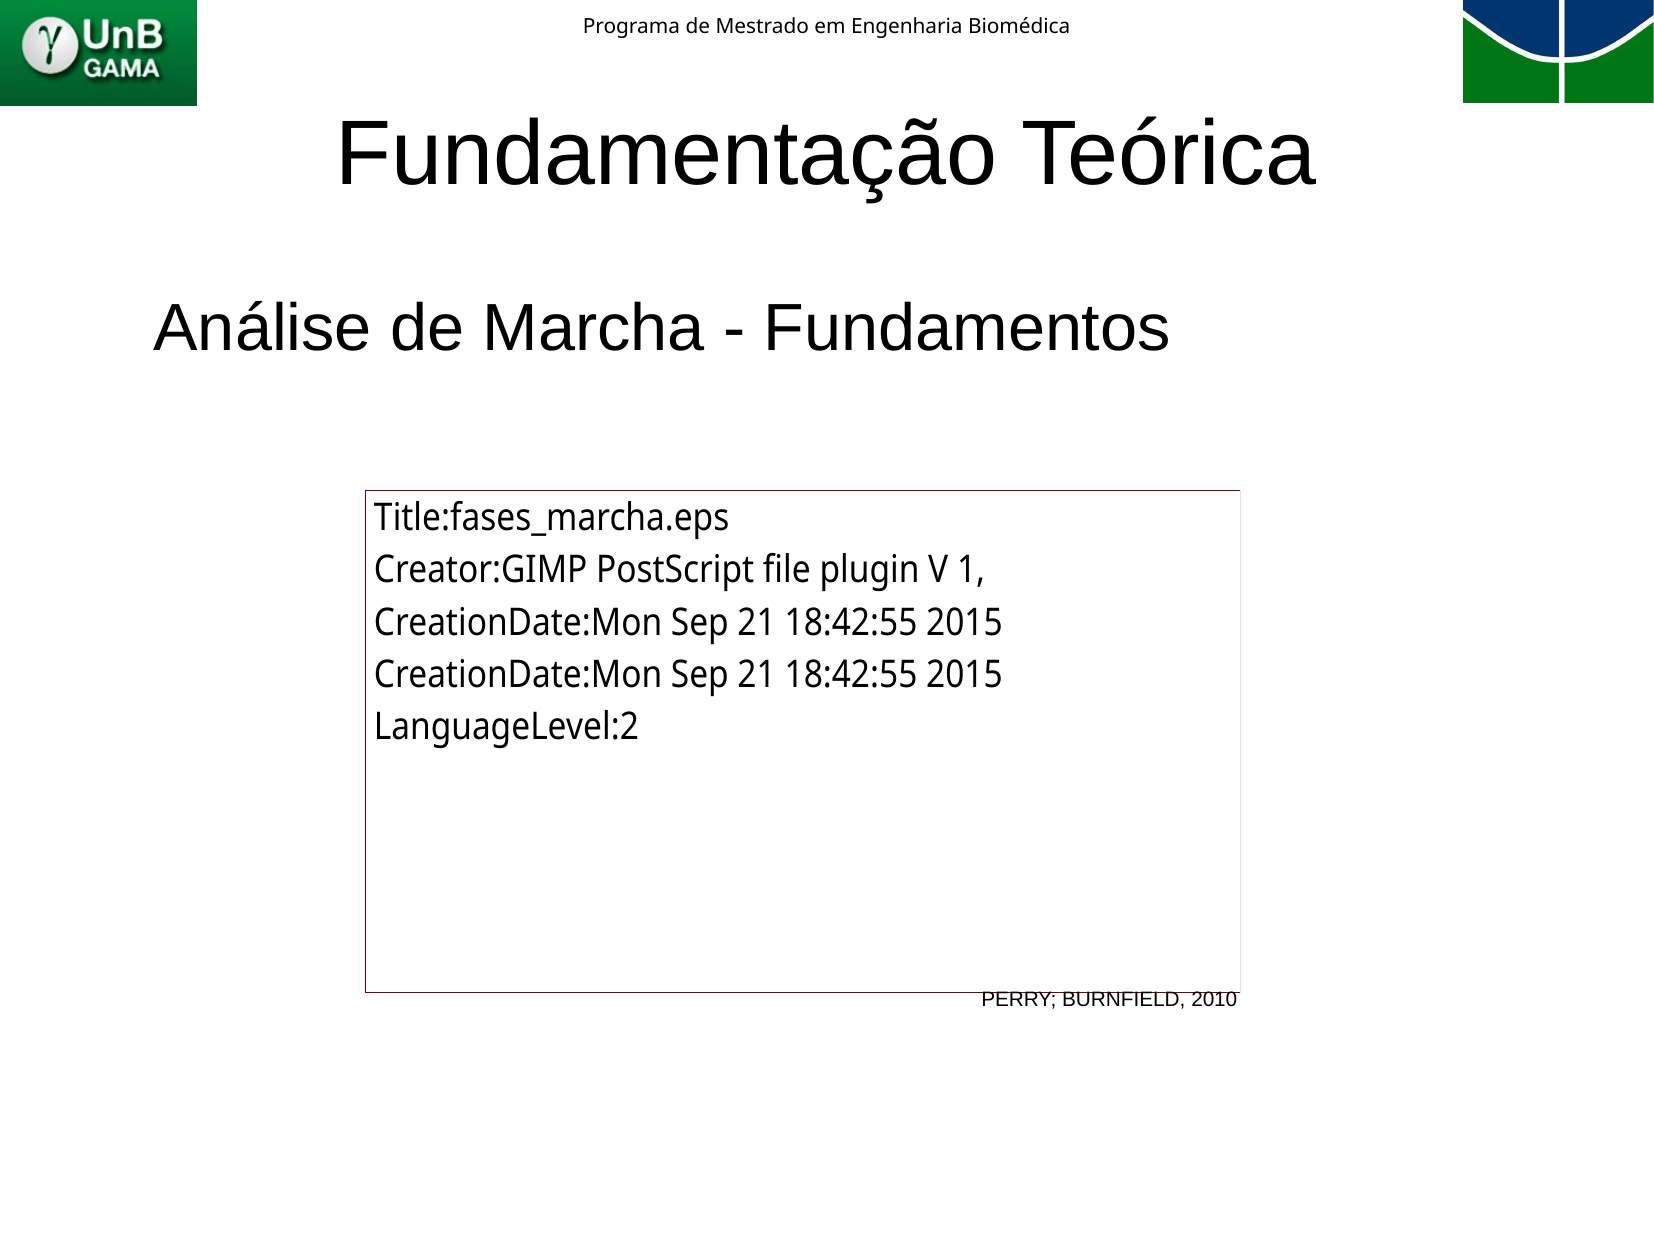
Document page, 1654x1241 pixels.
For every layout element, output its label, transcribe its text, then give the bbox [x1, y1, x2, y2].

title Fundamentação Teórica [82, 49, 1571, 257]
picture [0, 0, 197, 106]
list Análise de Marcha - Fundamentos [82, 290, 1571, 367]
picture [1463, 0, 1654, 103]
picture [363, 487, 1241, 993]
text_box PERRY; BURNFIELD, 2010 [966, 980, 1252, 1019]
